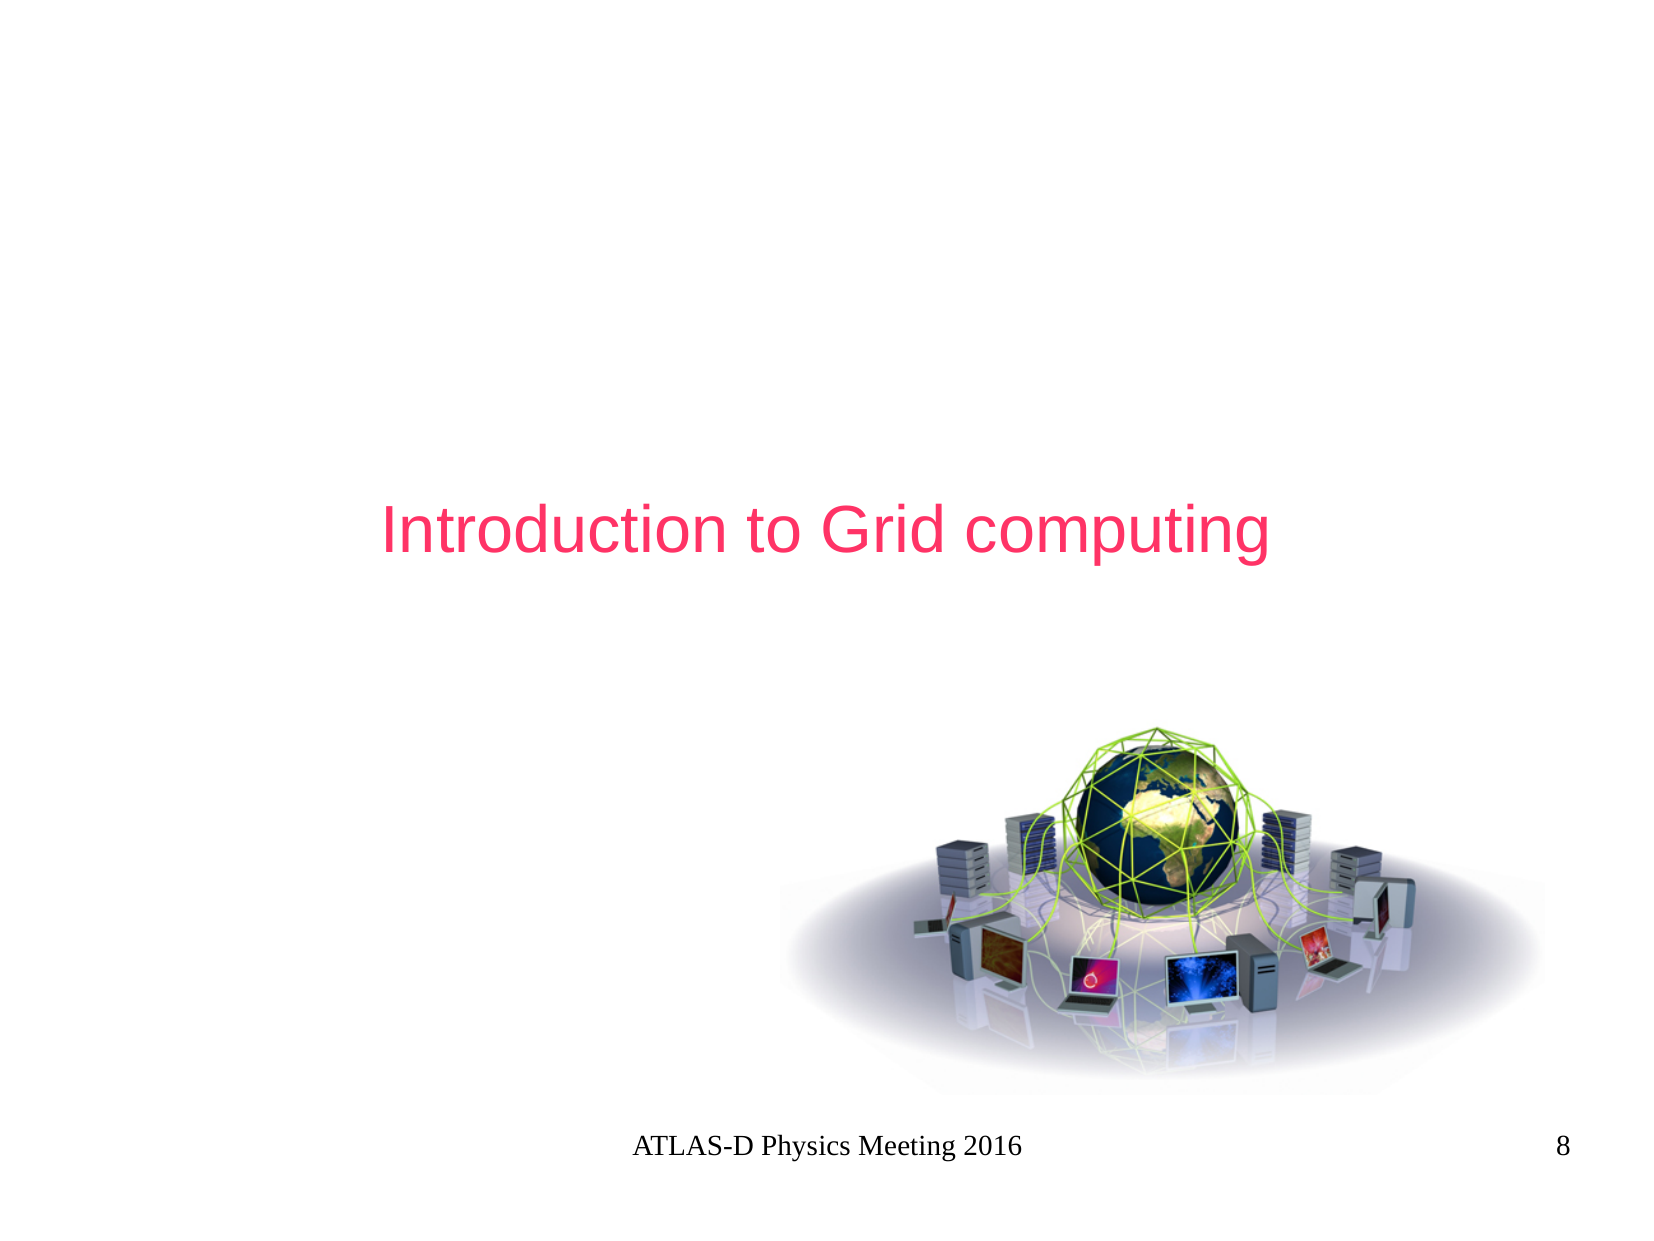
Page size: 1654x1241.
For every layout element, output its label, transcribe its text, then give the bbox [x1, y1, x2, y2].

picture [780, 719, 1545, 1096]
subtitle Introduction to Grid computing [82, 49, 1571, 1010]
